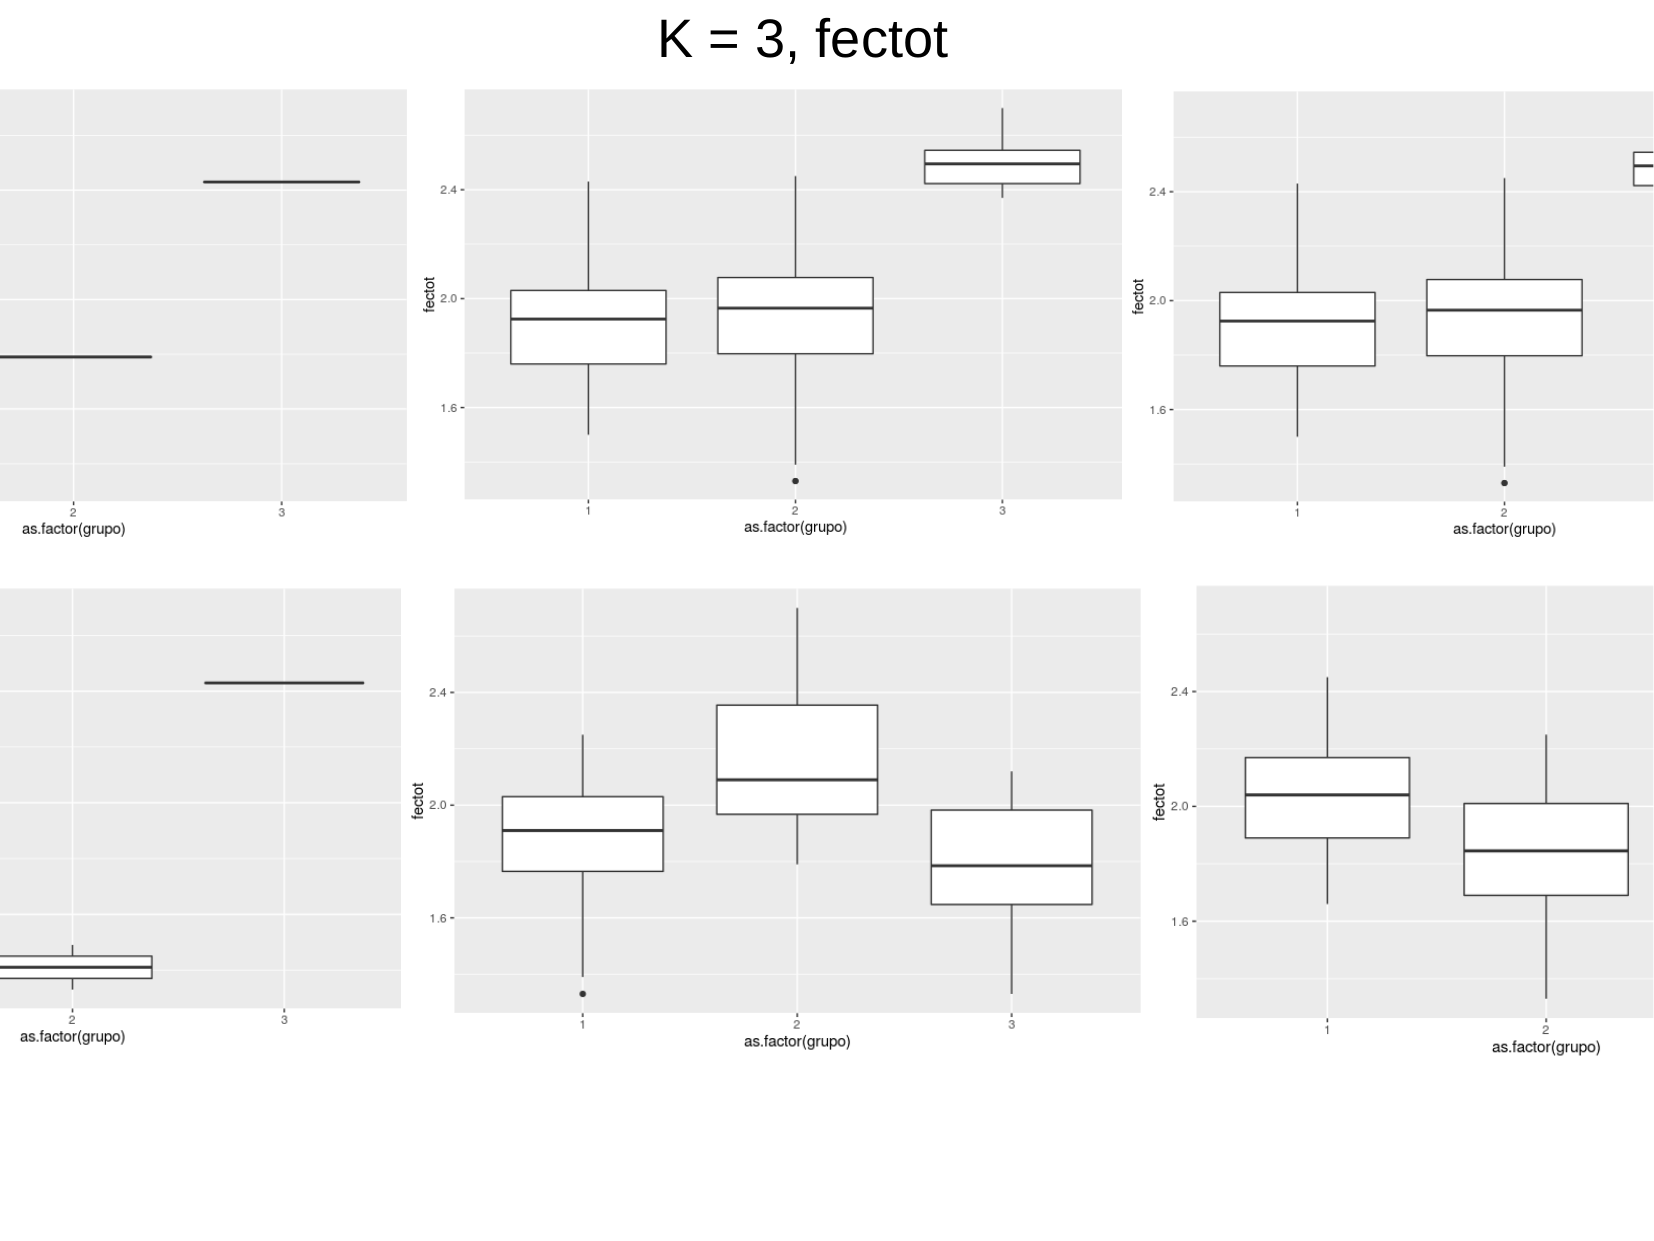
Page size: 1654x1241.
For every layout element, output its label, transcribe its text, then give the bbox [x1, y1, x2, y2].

picture [0, 82, 1654, 544]
title K = 3, fectot [59, 0, 1548, 84]
picture [0, 578, 1654, 1063]
